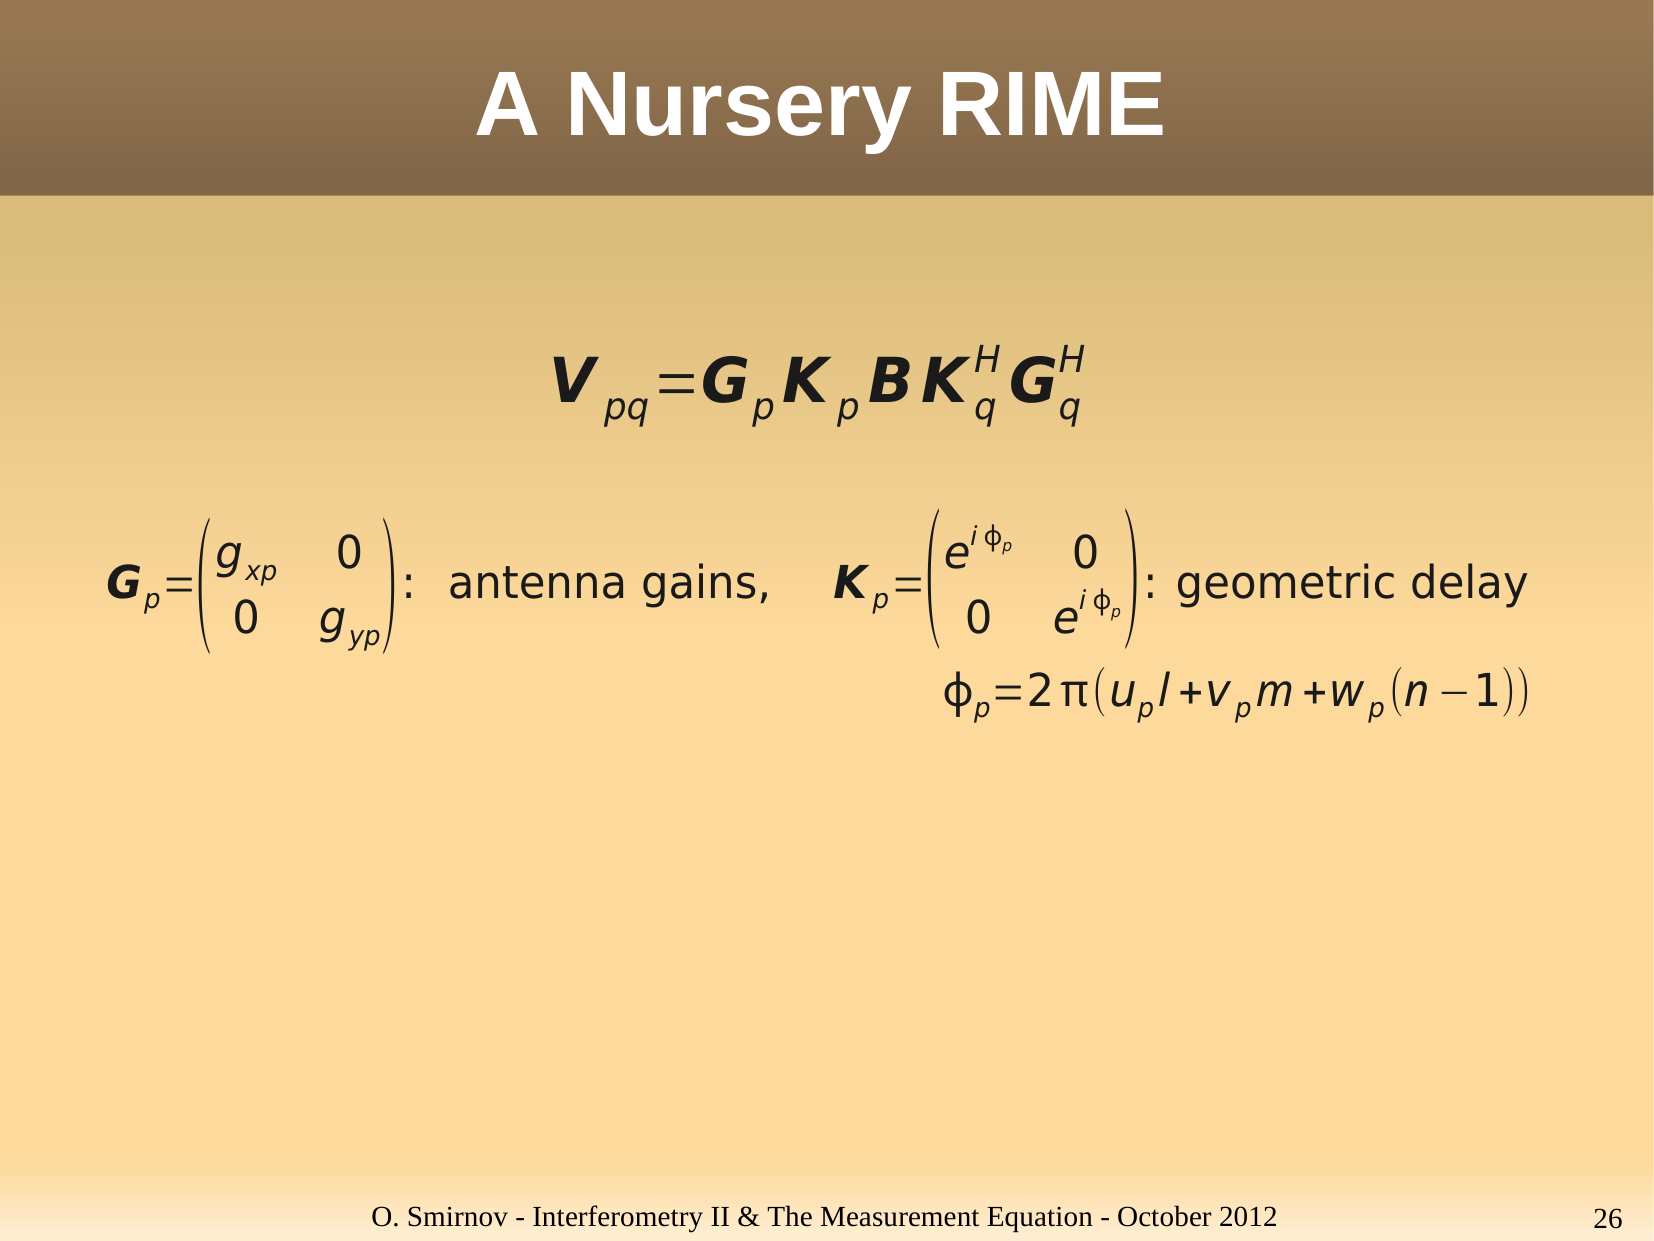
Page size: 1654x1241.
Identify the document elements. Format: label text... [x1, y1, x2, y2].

title A Nursery RIME [76, 0, 1565, 208]
picture [0, 0, 1654, 1241]
chart [100, 337, 1538, 875]
